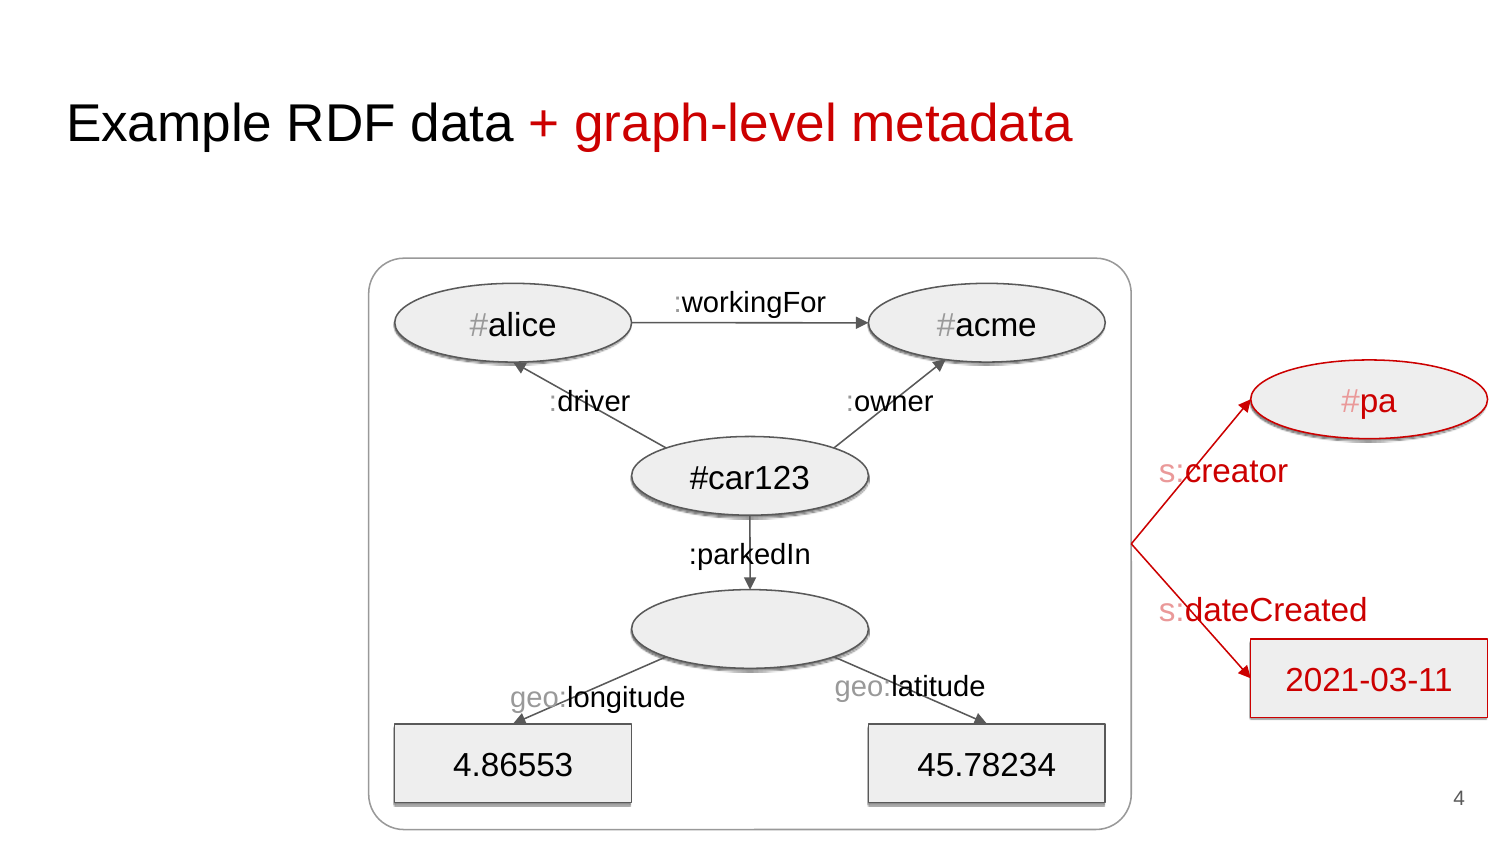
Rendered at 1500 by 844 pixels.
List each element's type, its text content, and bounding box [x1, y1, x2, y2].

text_box #pa [1250, 359, 1488, 439]
text_box 2021-03-11 [1250, 639, 1488, 718]
title Example RDF data + graph-level metadata [51, 72, 1449, 167]
text_box 45.78234 [868, 723, 1106, 803]
text_box s:creator [1143, 441, 1310, 497]
text_box :workingFor [631, 273, 869, 329]
text_box [631, 589, 869, 669]
text_box :driver [471, 371, 709, 427]
text_box geo:longitude [479, 668, 717, 724]
text_box 4.86553 [394, 723, 632, 803]
text_box s:dateCreated [1143, 576, 1215, 641]
text_box #alice [394, 283, 631, 363]
slide_number <number> [1389, 764, 1480, 830]
text_box :owner [771, 371, 1009, 427]
text_box geo:latitude [791, 656, 1029, 713]
text_box #car123 [631, 436, 869, 516]
text_box #acme [869, 283, 1106, 363]
text_box s:dateCreated [1162, 576, 1400, 641]
text_box :parkedIn [631, 524, 869, 581]
